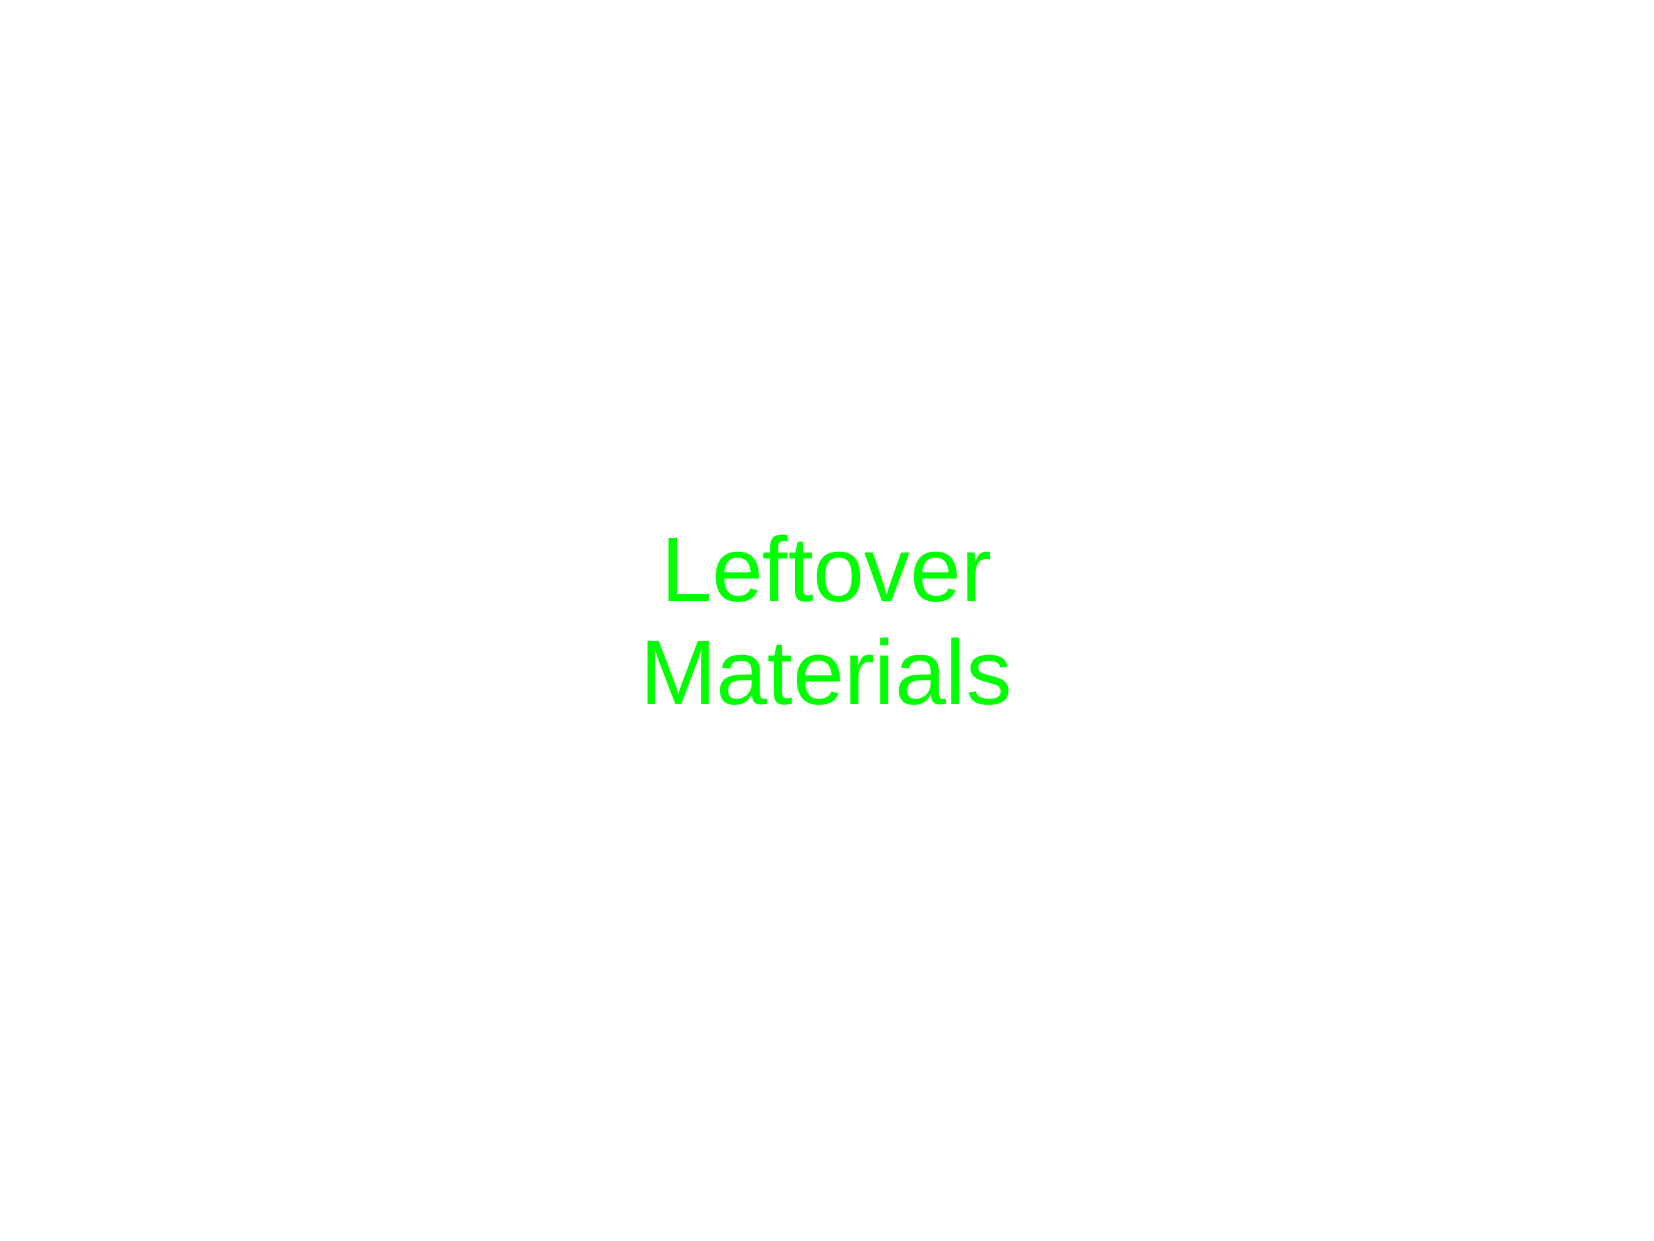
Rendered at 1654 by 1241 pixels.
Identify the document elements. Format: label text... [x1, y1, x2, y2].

list Leftover Materials [598, 518, 1056, 722]
